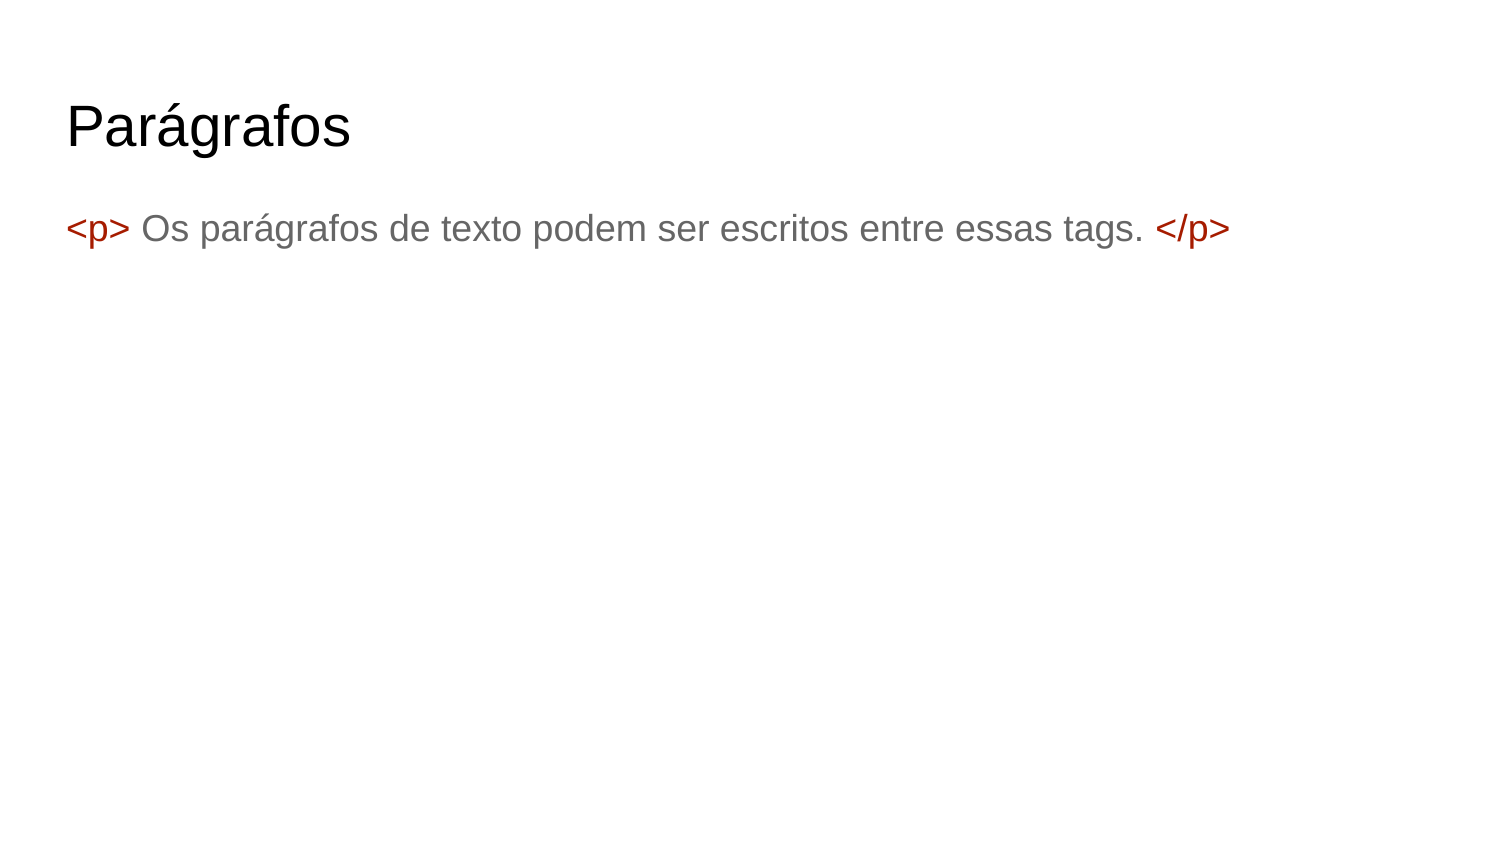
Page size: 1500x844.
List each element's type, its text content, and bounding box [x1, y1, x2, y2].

title Parágrafos [51, 72, 1449, 167]
list <p> Os parágrafos de texto podem ser escritos entre essas tags. </p> [51, 189, 1449, 750]
